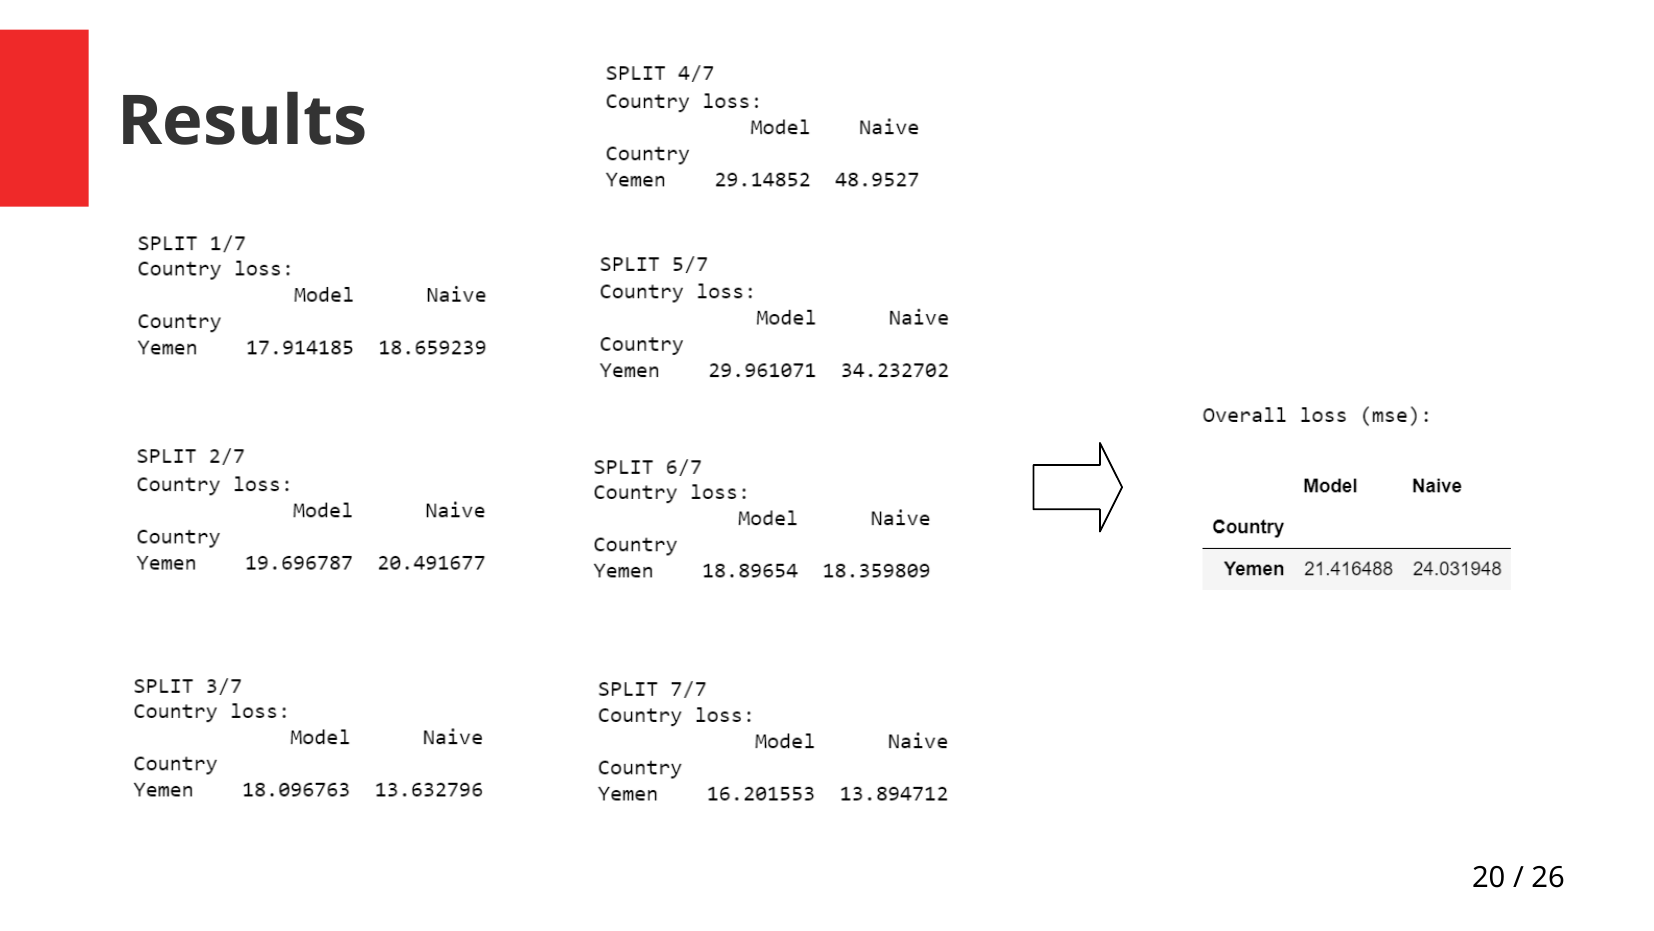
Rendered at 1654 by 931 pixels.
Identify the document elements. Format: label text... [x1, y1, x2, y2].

picture [588, 453, 951, 591]
picture [584, 677, 968, 812]
picture [131, 227, 502, 367]
text_box [1033, 442, 1123, 532]
picture [1190, 401, 1536, 591]
picture [130, 443, 502, 579]
picture [129, 673, 508, 810]
picture [596, 60, 946, 201]
title Results [117, 29, 1594, 207]
picture [590, 251, 976, 396]
